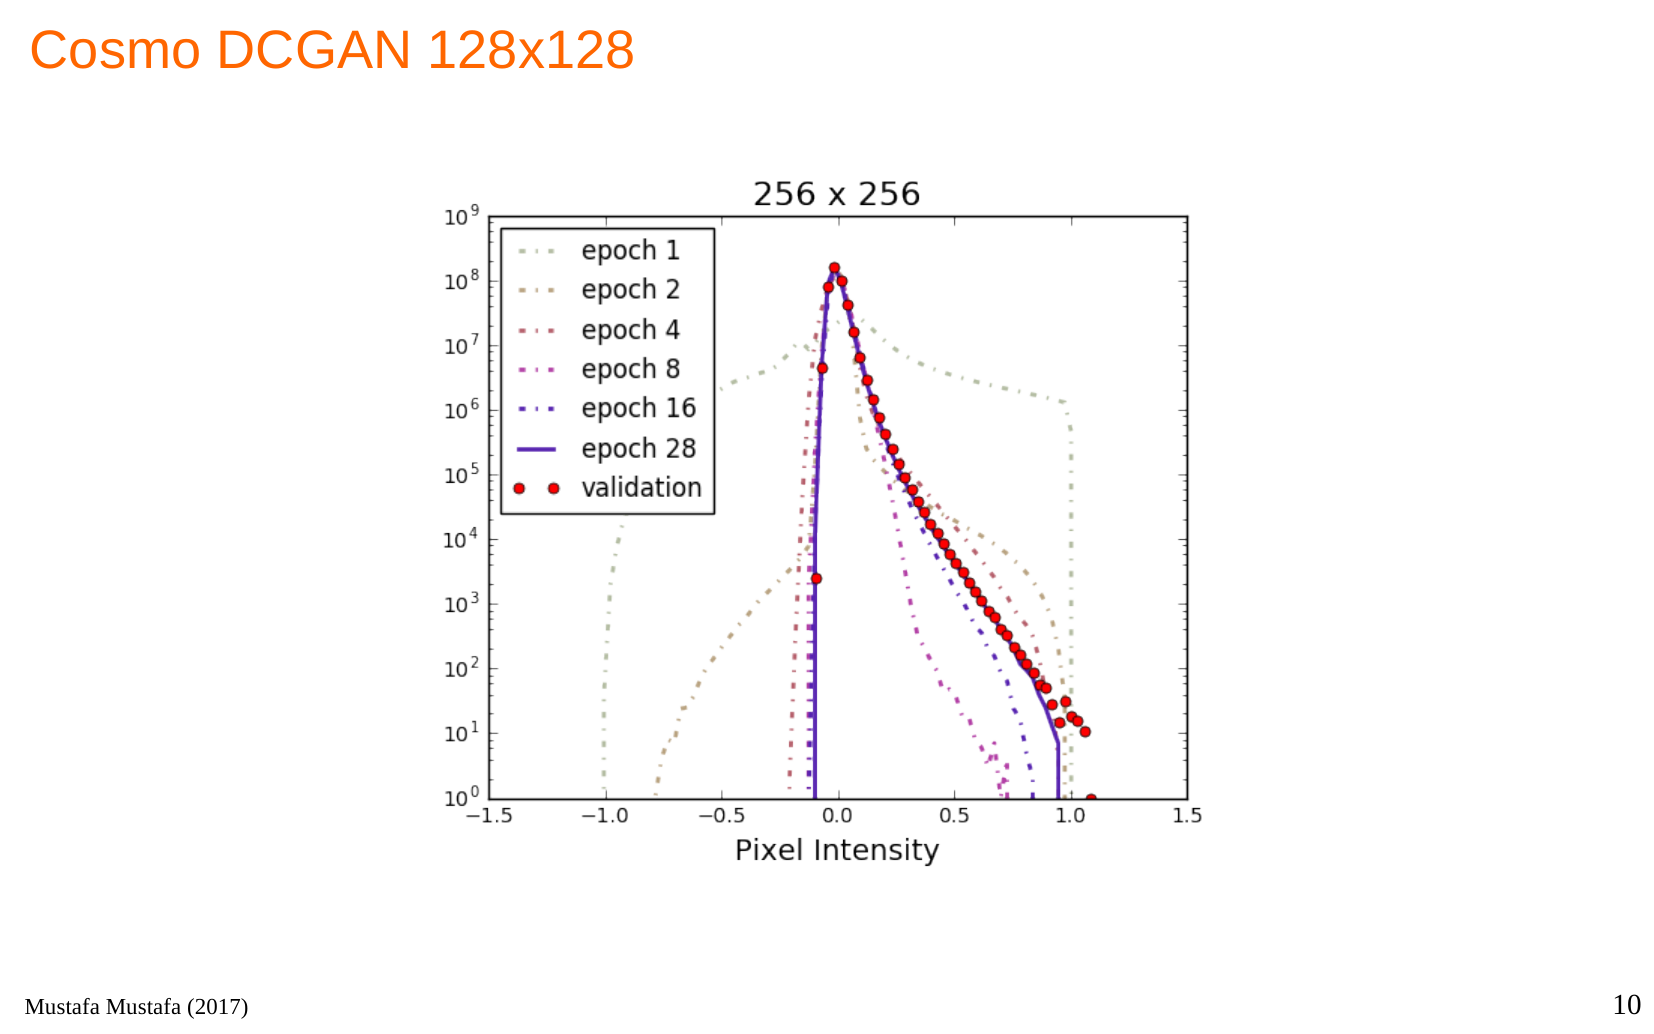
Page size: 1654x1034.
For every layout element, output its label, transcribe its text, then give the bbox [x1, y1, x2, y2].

picture [376, 141, 1277, 892]
title Cosmo DCGAN 128x128 [29, 17, 1621, 82]
